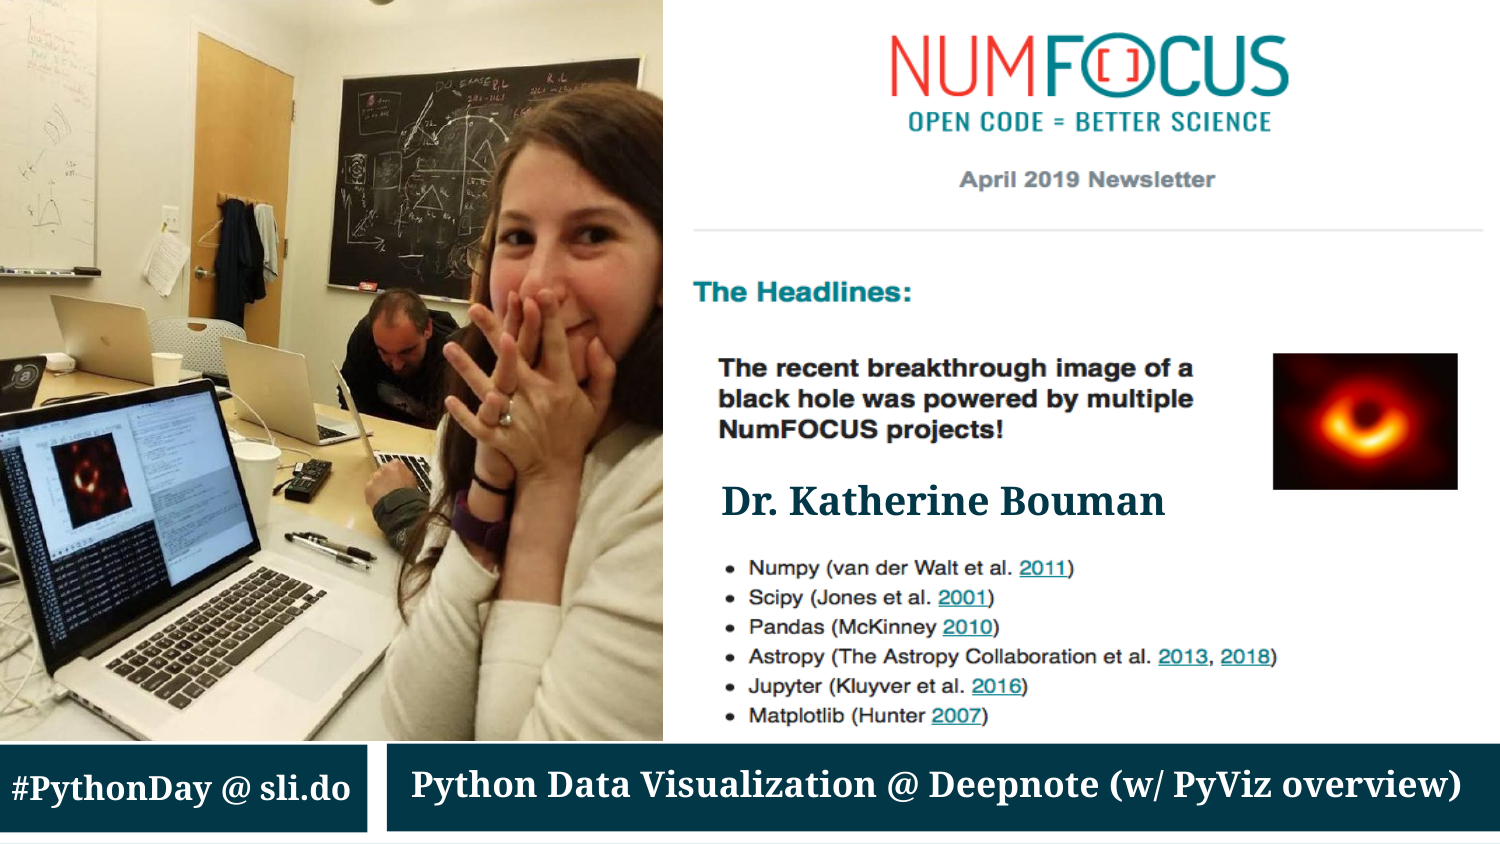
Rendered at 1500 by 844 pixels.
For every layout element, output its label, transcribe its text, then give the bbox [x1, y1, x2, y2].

text_box Python Data Visualization @ Deepnote (w/ PyViz overview) [400, 740, 1500, 826]
picture [0, 0, 1500, 741]
text_box Dr. Katherine Bouman [710, 409, 1500, 529]
text_box #PythonDay @ sli.do [0, 761, 409, 835]
